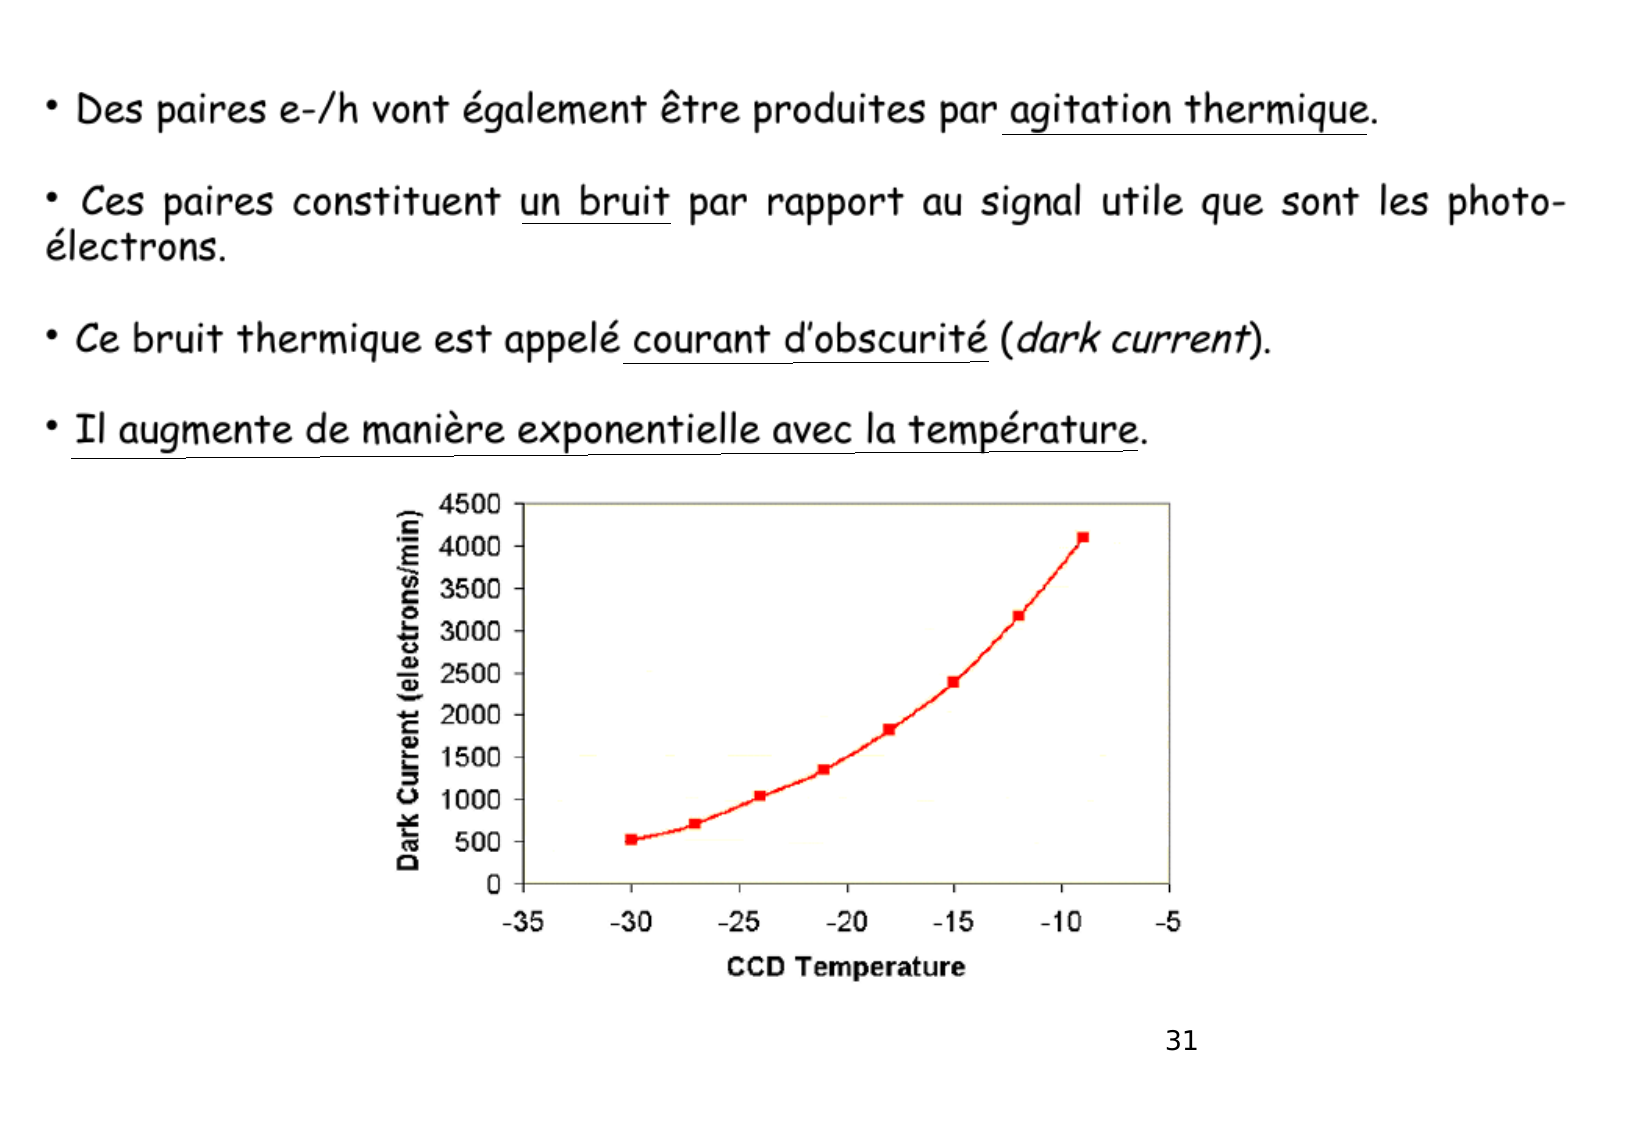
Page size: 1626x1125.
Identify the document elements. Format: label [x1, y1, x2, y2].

picture [17, 66, 1602, 1027]
text_box [1164, 1027, 1544, 1103]
